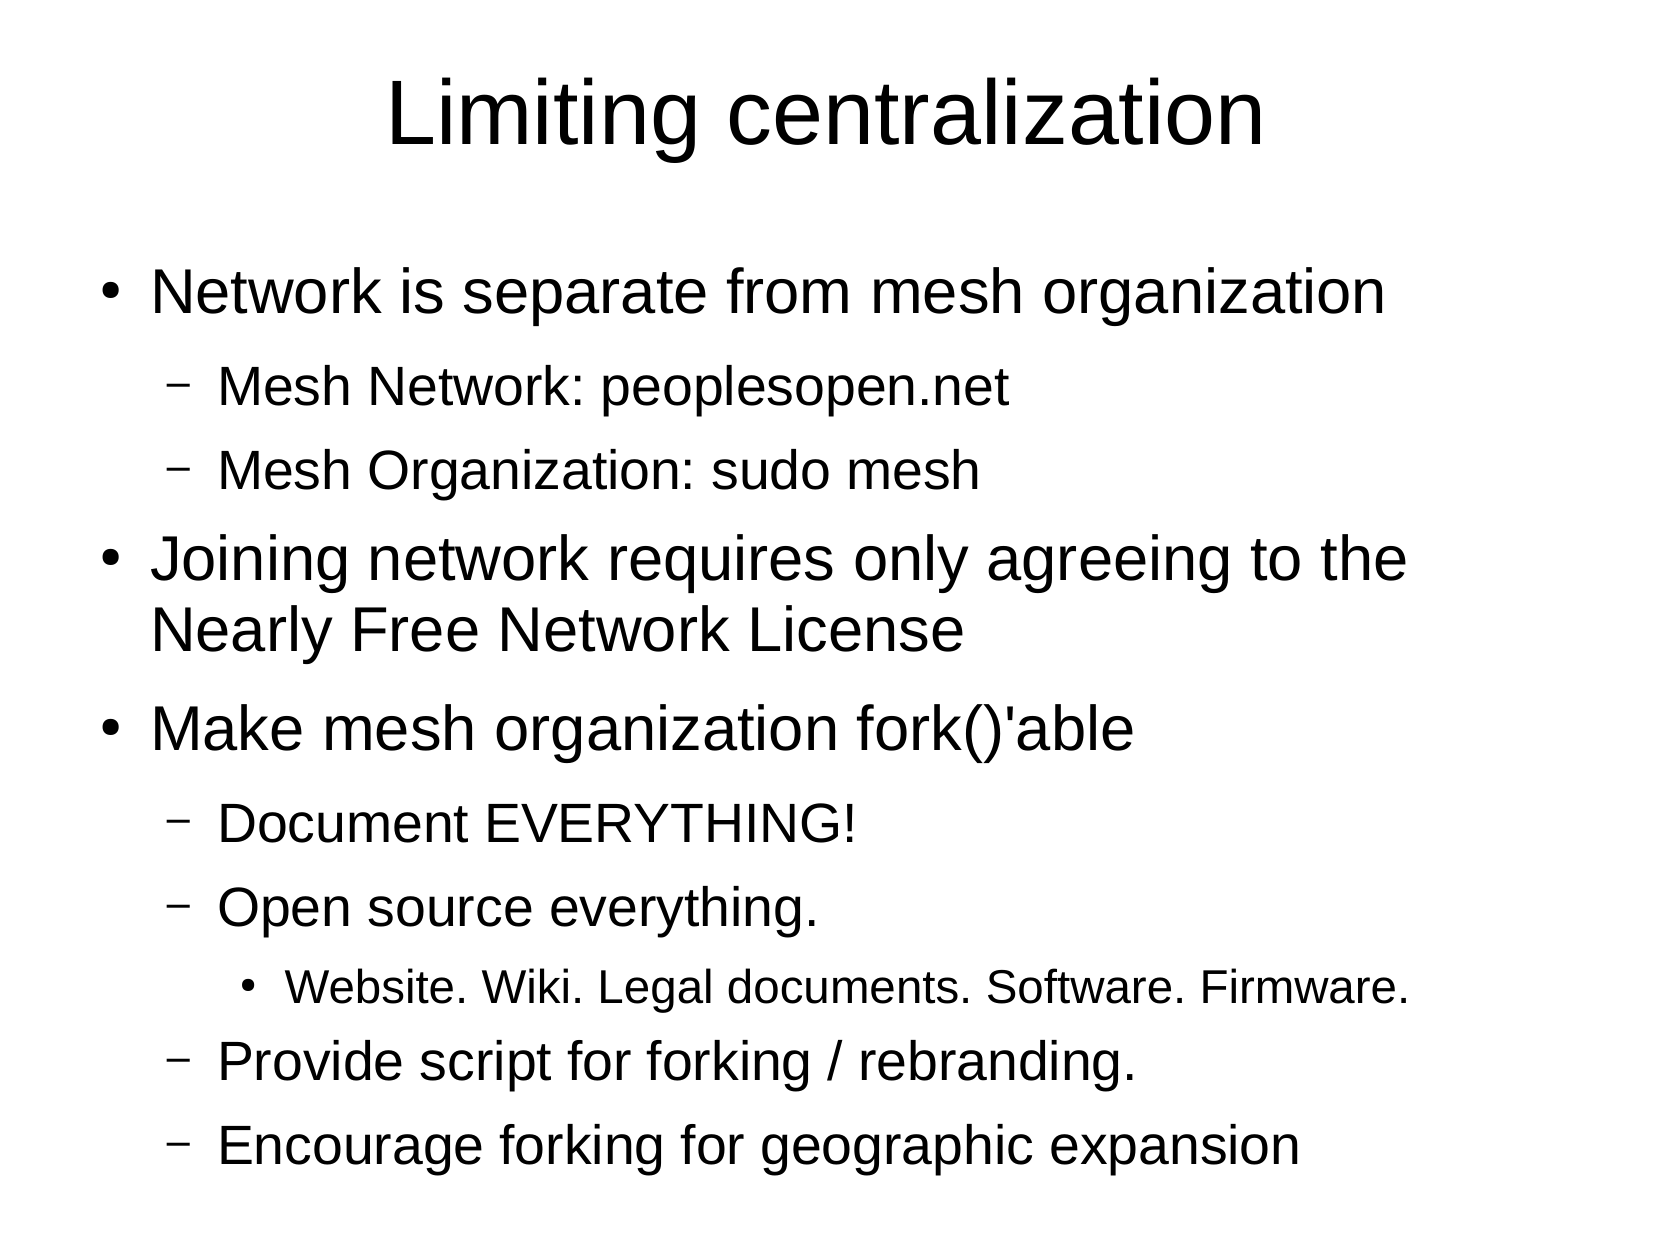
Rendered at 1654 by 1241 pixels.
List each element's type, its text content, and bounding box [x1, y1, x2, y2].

list Network is separate from mesh organization Mesh Network: peoplesopen.net Mesh Organization: sudo mesh Joining network requires only agreeing to the Nearly Free Network License Make mesh organization fork()'able Document EVERYTHING! Open source everything. Website. Wiki. Legal documents. Software. Firmware. Provide script for forking / rebranding. Encourage forking for geographic expansion [82, 256, 1571, 1186]
title Limiting centralization [82, 30, 1571, 196]
